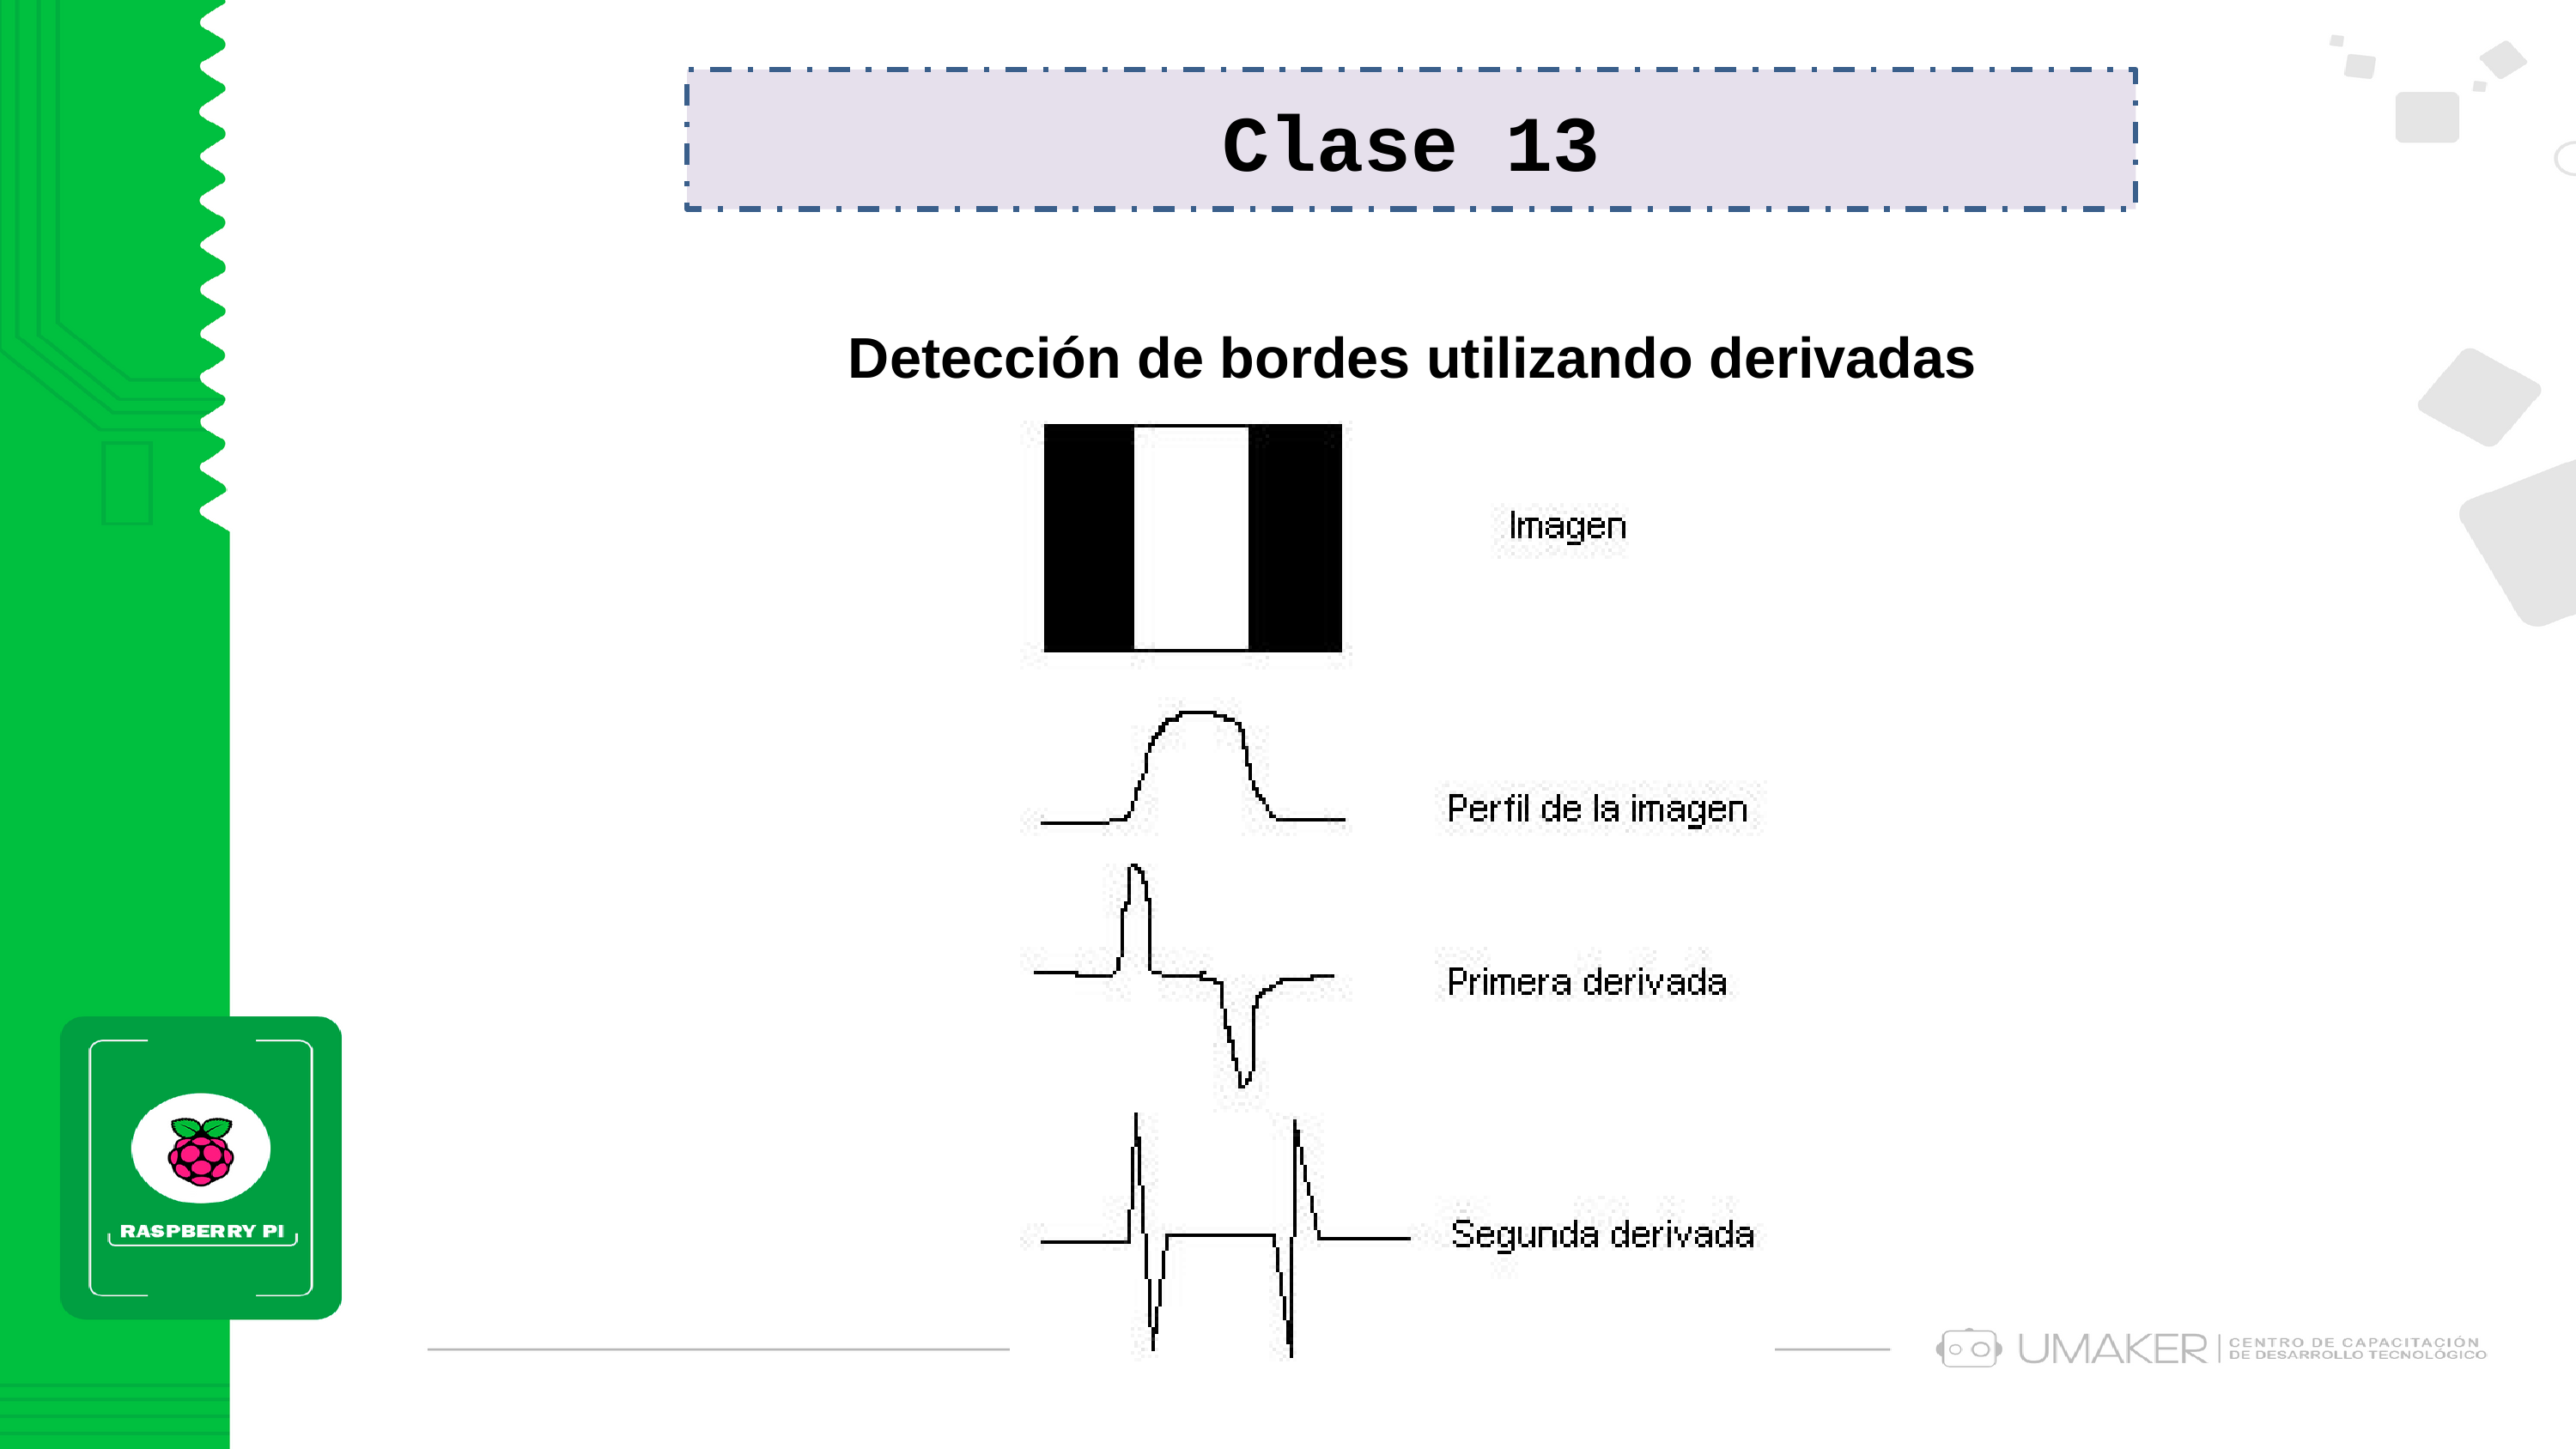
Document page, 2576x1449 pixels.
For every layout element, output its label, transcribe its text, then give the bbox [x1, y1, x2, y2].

picture [0, 0, 2576, 1449]
text_box Detección de bordes utilizando derivadas [331, 314, 2465, 1207]
text_box Clase 13 [687, 70, 2136, 209]
